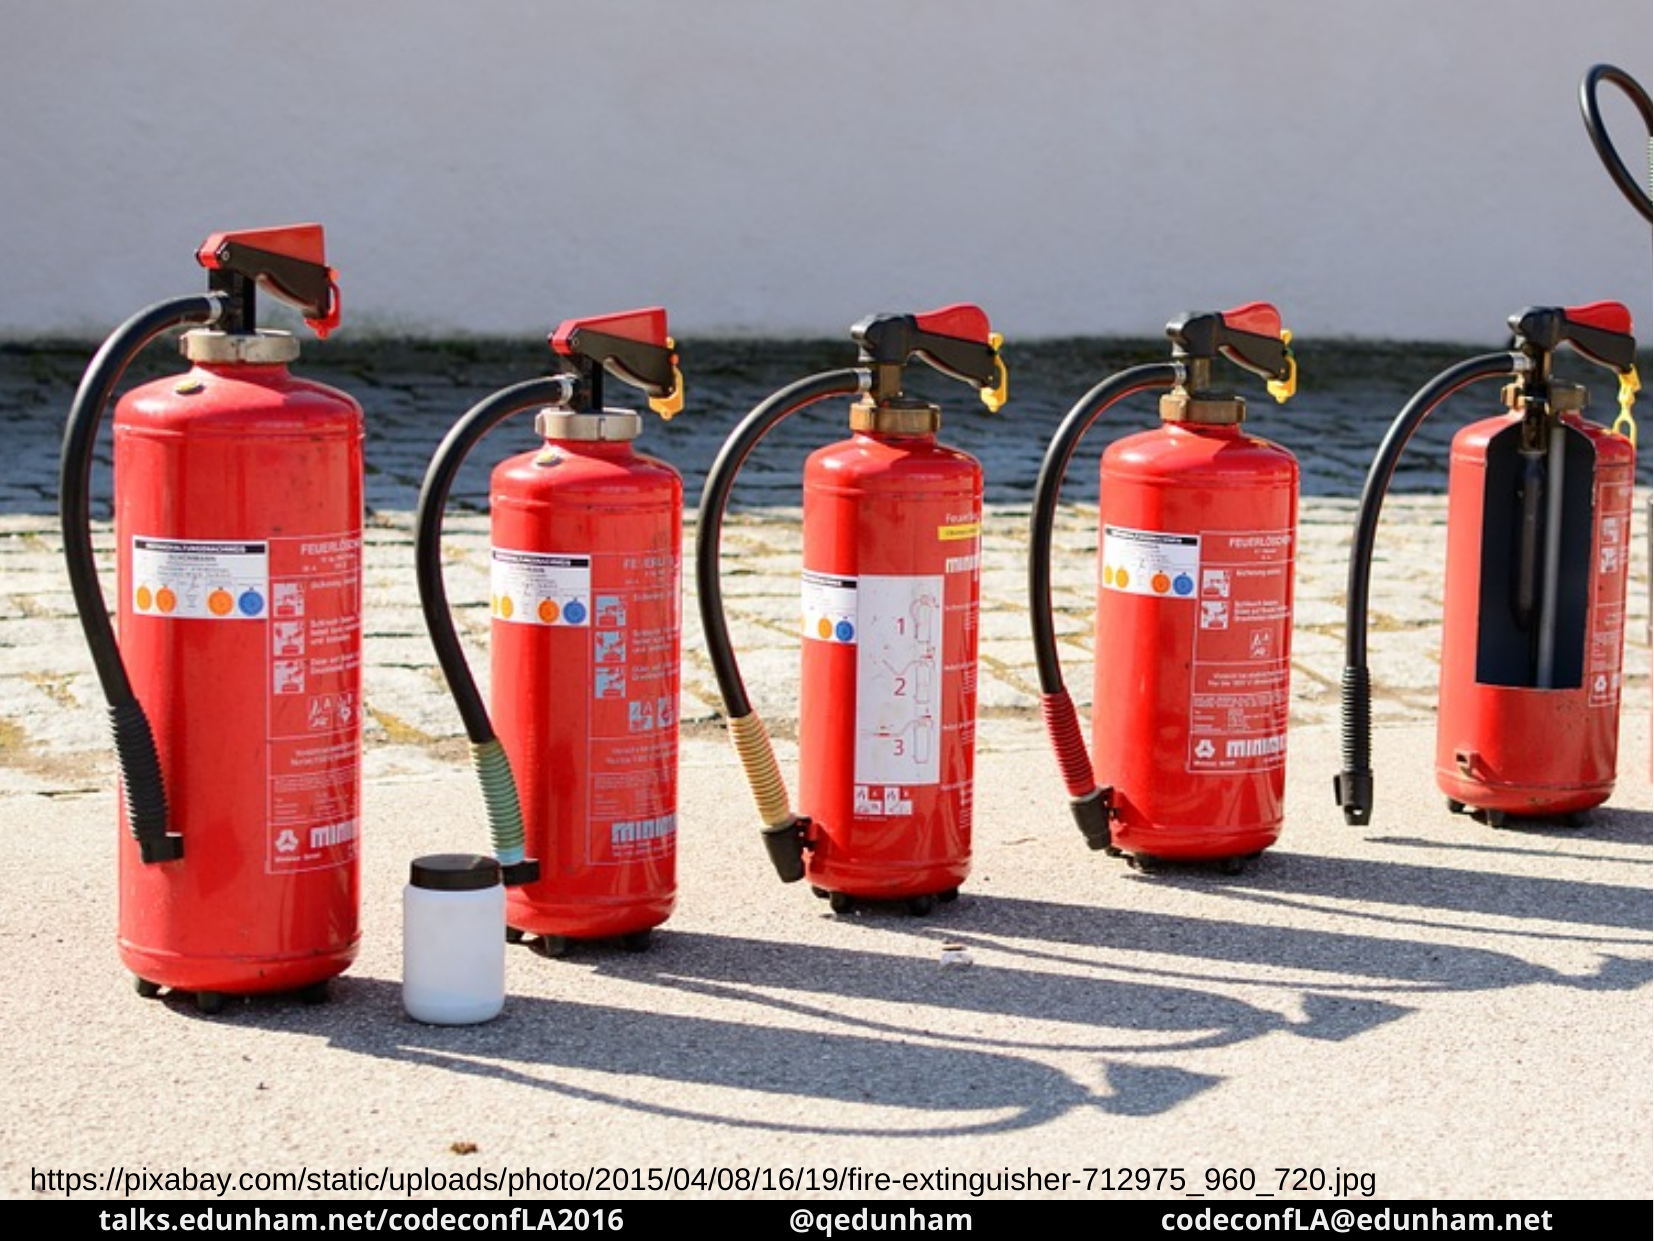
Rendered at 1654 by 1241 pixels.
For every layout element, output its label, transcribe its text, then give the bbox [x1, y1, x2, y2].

text_box https://pixabay.com/static/uploads/photo/2015/04/08/16/19/fire-extinguisher-712975_960_720.jpg [15, 1155, 1653, 1241]
picture [0, 0, 1653, 1201]
